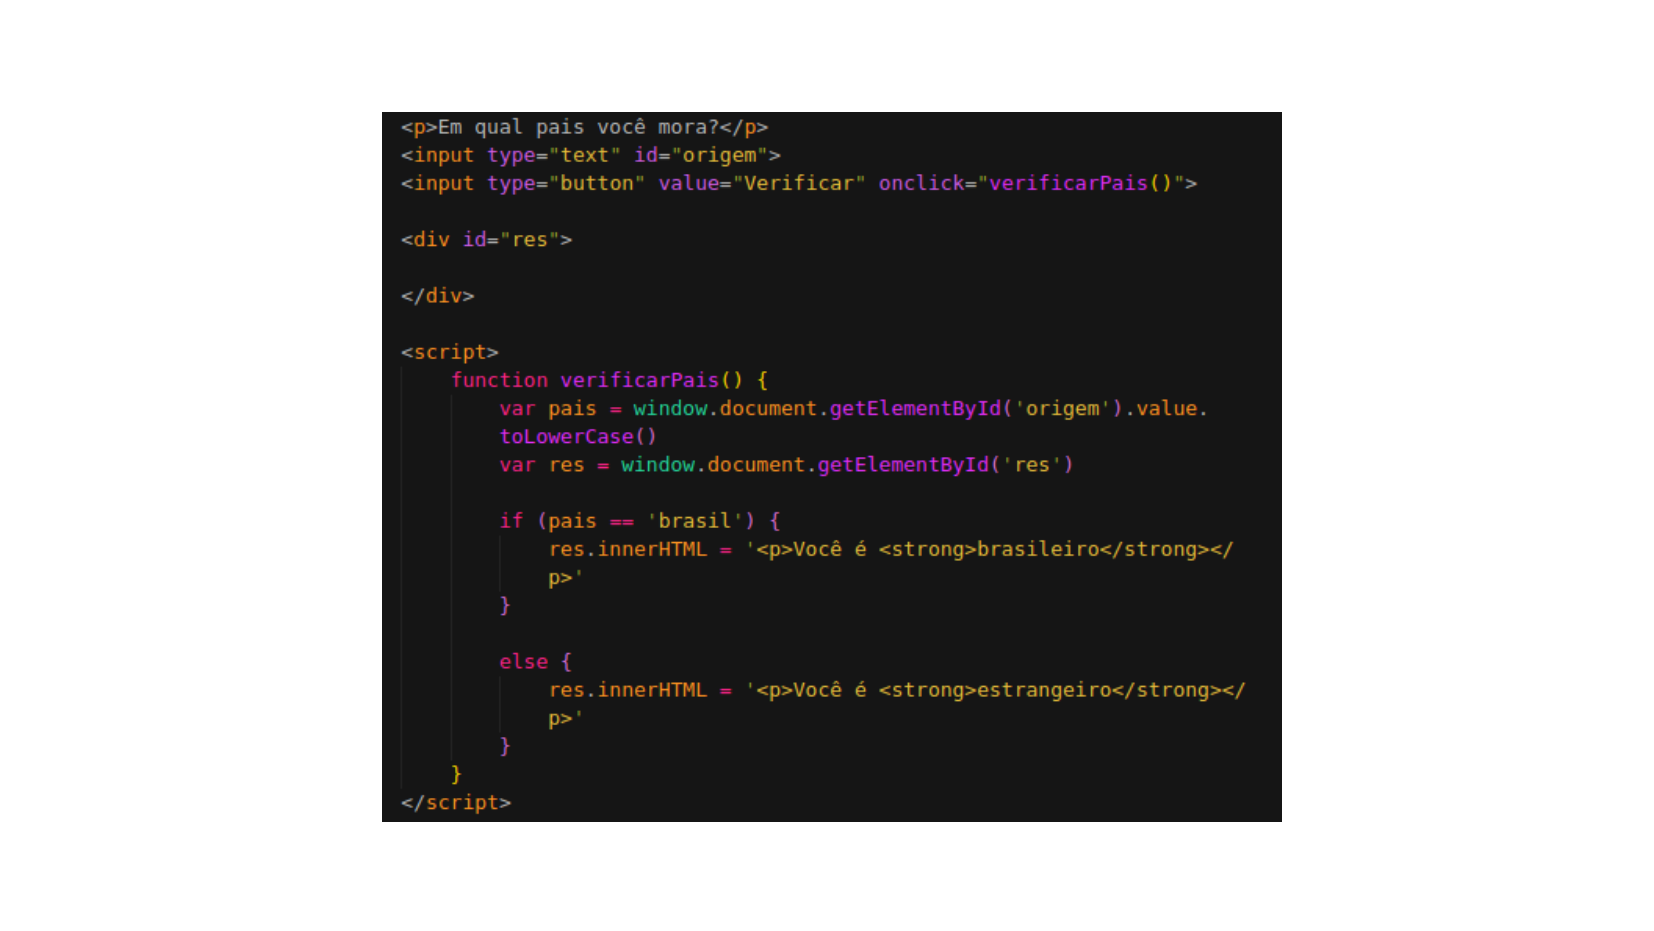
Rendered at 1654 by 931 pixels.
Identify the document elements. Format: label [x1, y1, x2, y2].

picture [382, 112, 1282, 822]
